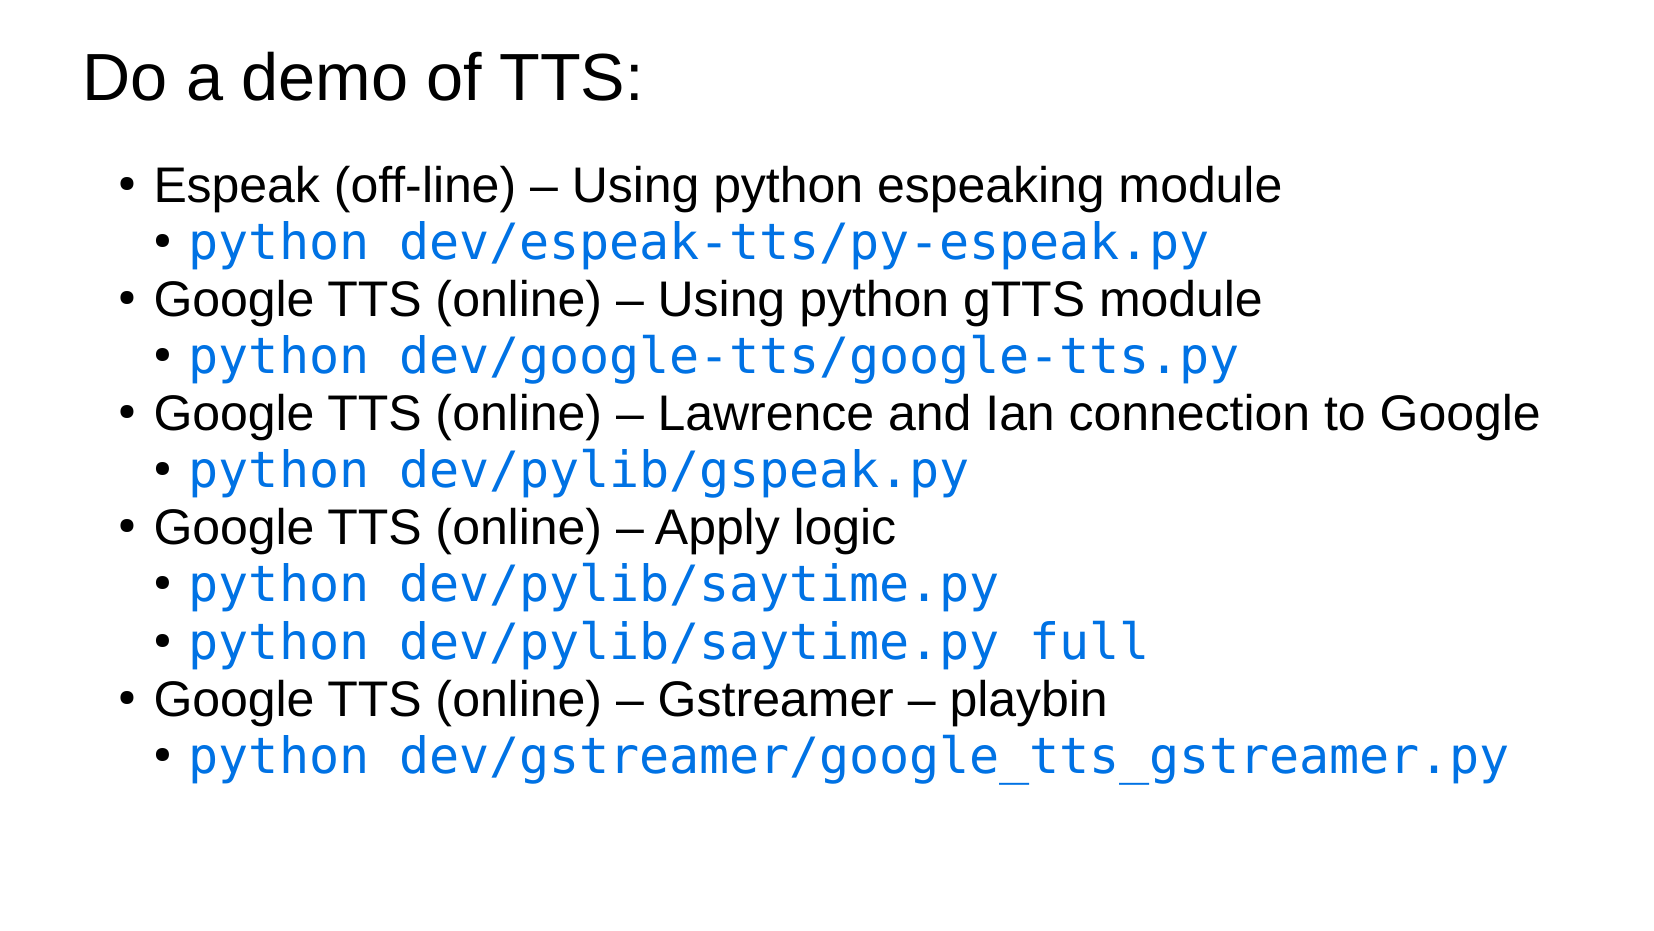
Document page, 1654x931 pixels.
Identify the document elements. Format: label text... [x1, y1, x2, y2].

title Do a demo of TTS: [82, 37, 1571, 119]
subtitle Espeak (off-line) – Using python espeaking module python dev/espeak-tts/py-espeak.py Google TTS (online) – Using python gTTS module python dev/google-tts/google-tts.py Google TTS (online) – Lawrence and Ian connection to Google python dev/pylib/gspeak.py Google TTS (online) – Apply logic python dev/pylib/saytime.py python dev/pylib/saytime.py full Google TTS (online) – Gstreamer – playbin python dev/gstreamer/google_tts_gstreamer.py [59, 157, 1548, 786]
